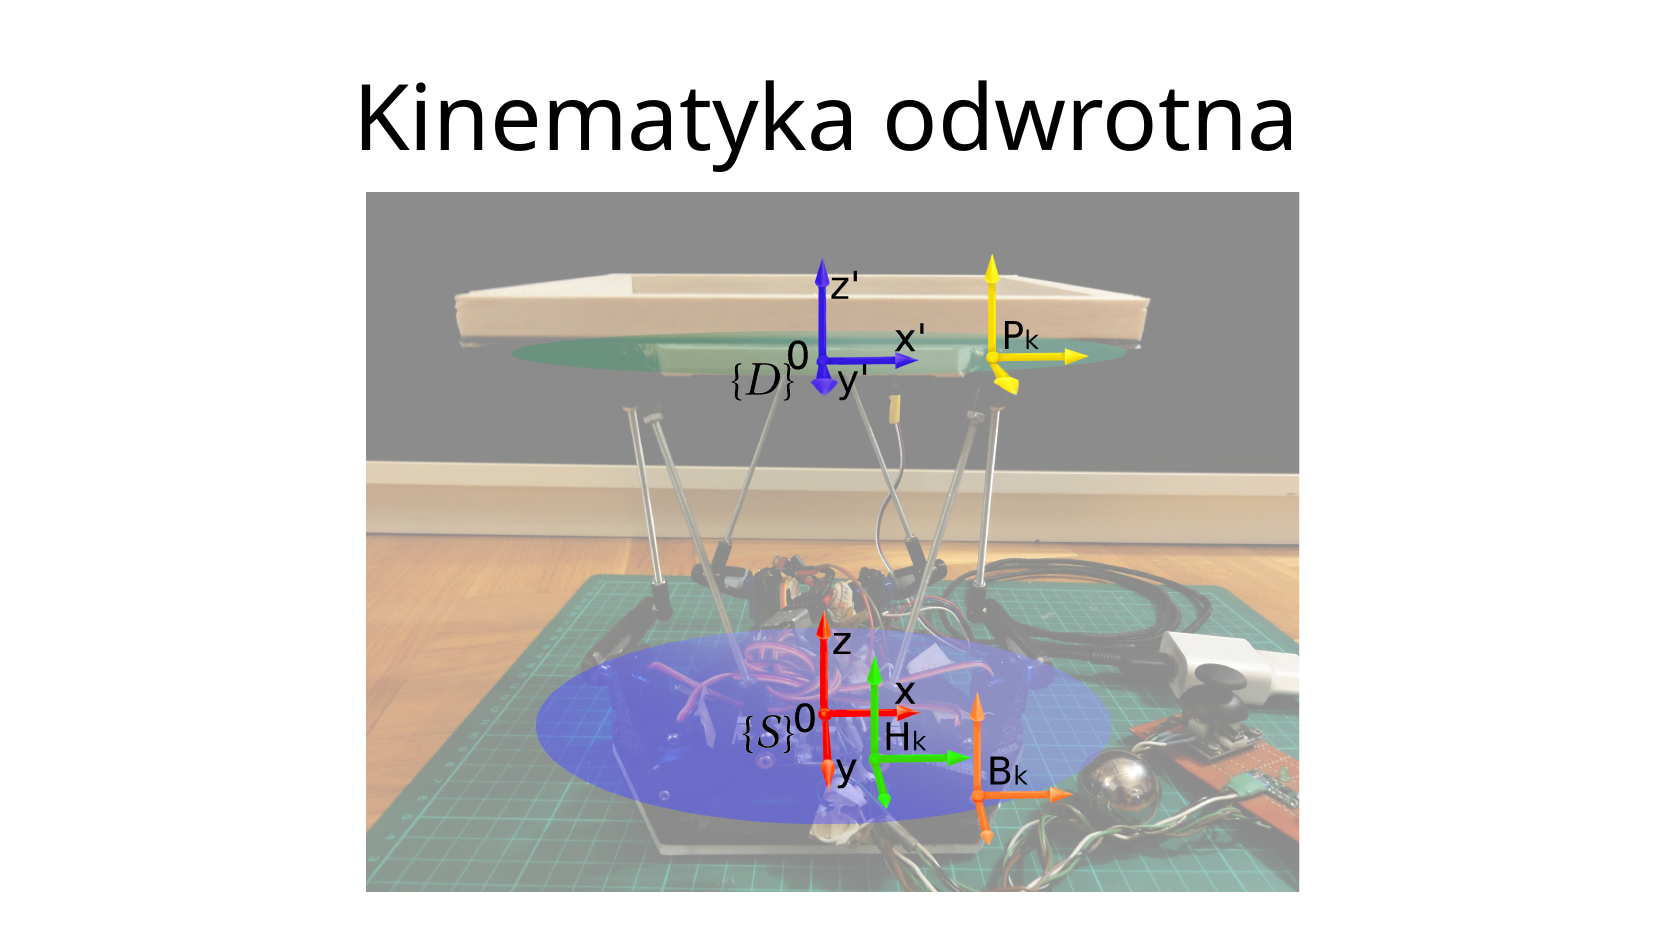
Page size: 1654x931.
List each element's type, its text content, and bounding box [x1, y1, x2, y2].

title Kinematyka odwrotna [82, 37, 1571, 193]
picture [366, 192, 1300, 893]
